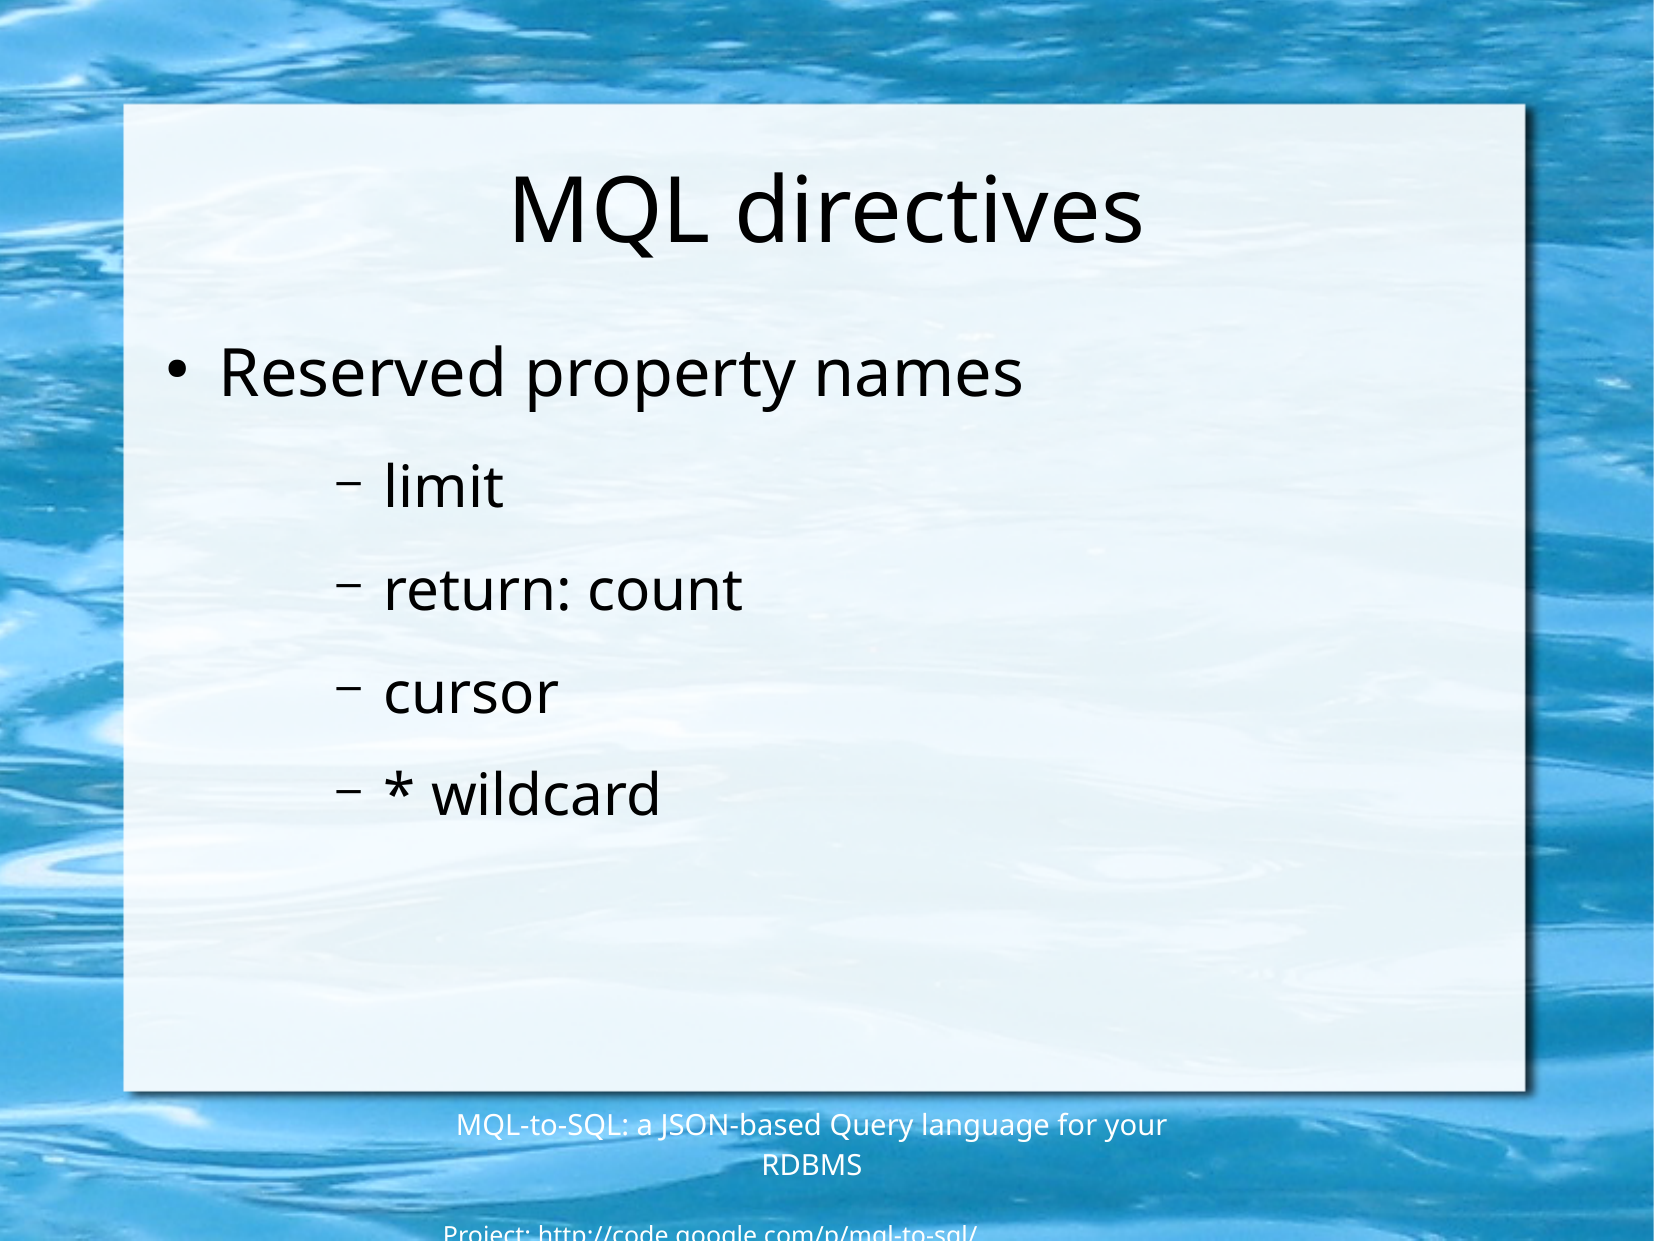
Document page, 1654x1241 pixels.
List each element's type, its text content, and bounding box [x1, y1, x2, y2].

picture [876, 1232, 883, 1241]
picture [447, 1228, 454, 1235]
picture [780, 1232, 787, 1241]
picture [852, 1232, 859, 1241]
picture [643, 1232, 650, 1241]
picture [575, 1232, 583, 1241]
picture [950, 1232, 957, 1241]
picture [541, 1232, 548, 1241]
picture [694, 1232, 701, 1241]
picture [628, 1232, 635, 1241]
picture [804, 1232, 810, 1241]
picture [710, 1232, 717, 1241]
picture [827, 1232, 835, 1241]
picture [795, 1232, 802, 1241]
picture [725, 1232, 732, 1241]
title MQL directives [147, 118, 1506, 296]
picture [471, 1232, 478, 1241]
list Reserved property names limit return: count cursor * wildcard [147, 324, 1506, 774]
picture [0, 0, 1654, 1241]
picture [914, 1232, 921, 1241]
picture [861, 1232, 867, 1241]
picture [679, 1232, 686, 1241]
